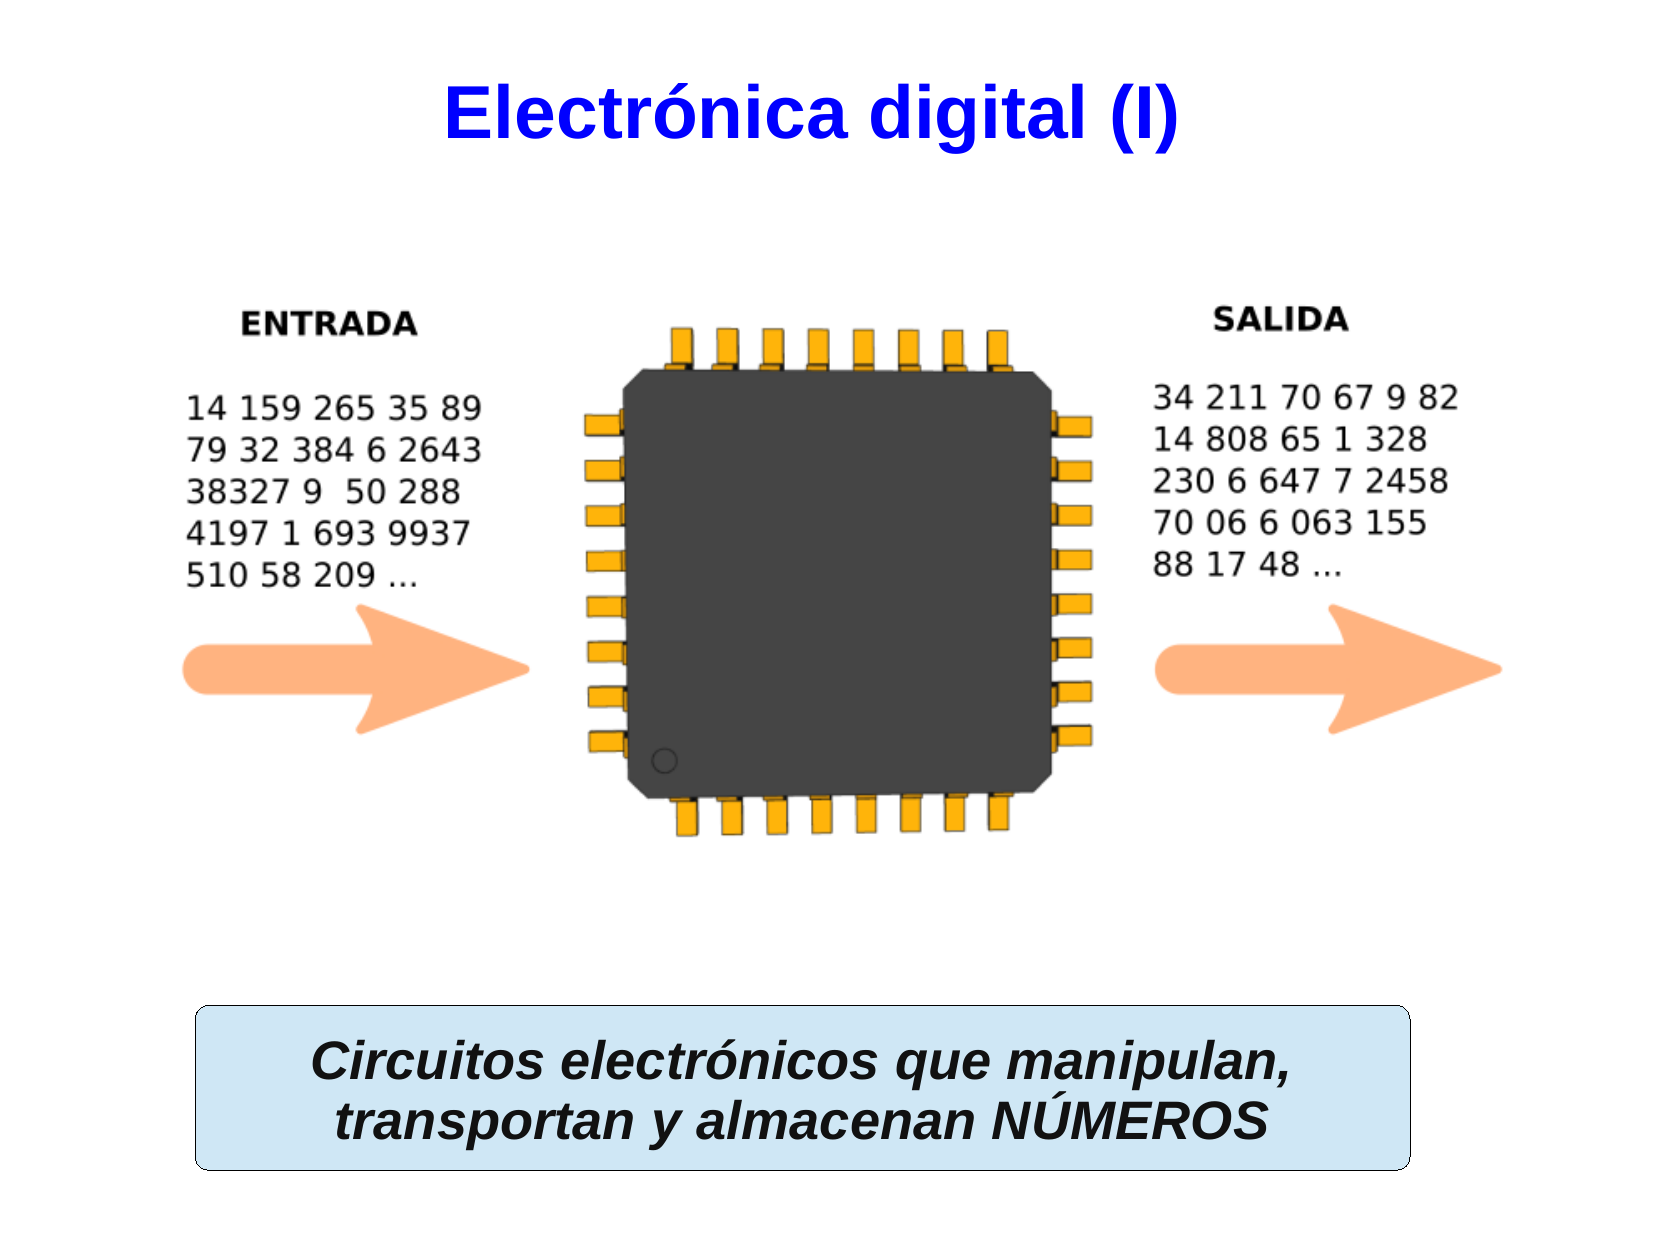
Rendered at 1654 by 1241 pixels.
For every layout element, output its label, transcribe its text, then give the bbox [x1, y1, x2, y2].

picture [124, 255, 1546, 874]
text_box [197, 1005, 1408, 1011]
text_box Electrónica digital (I) [64, 60, 1561, 166]
text_box Circuitos electrónicos que manipulan, transportan y almacenan NÚMEROS [195, 1011, 1411, 1171]
